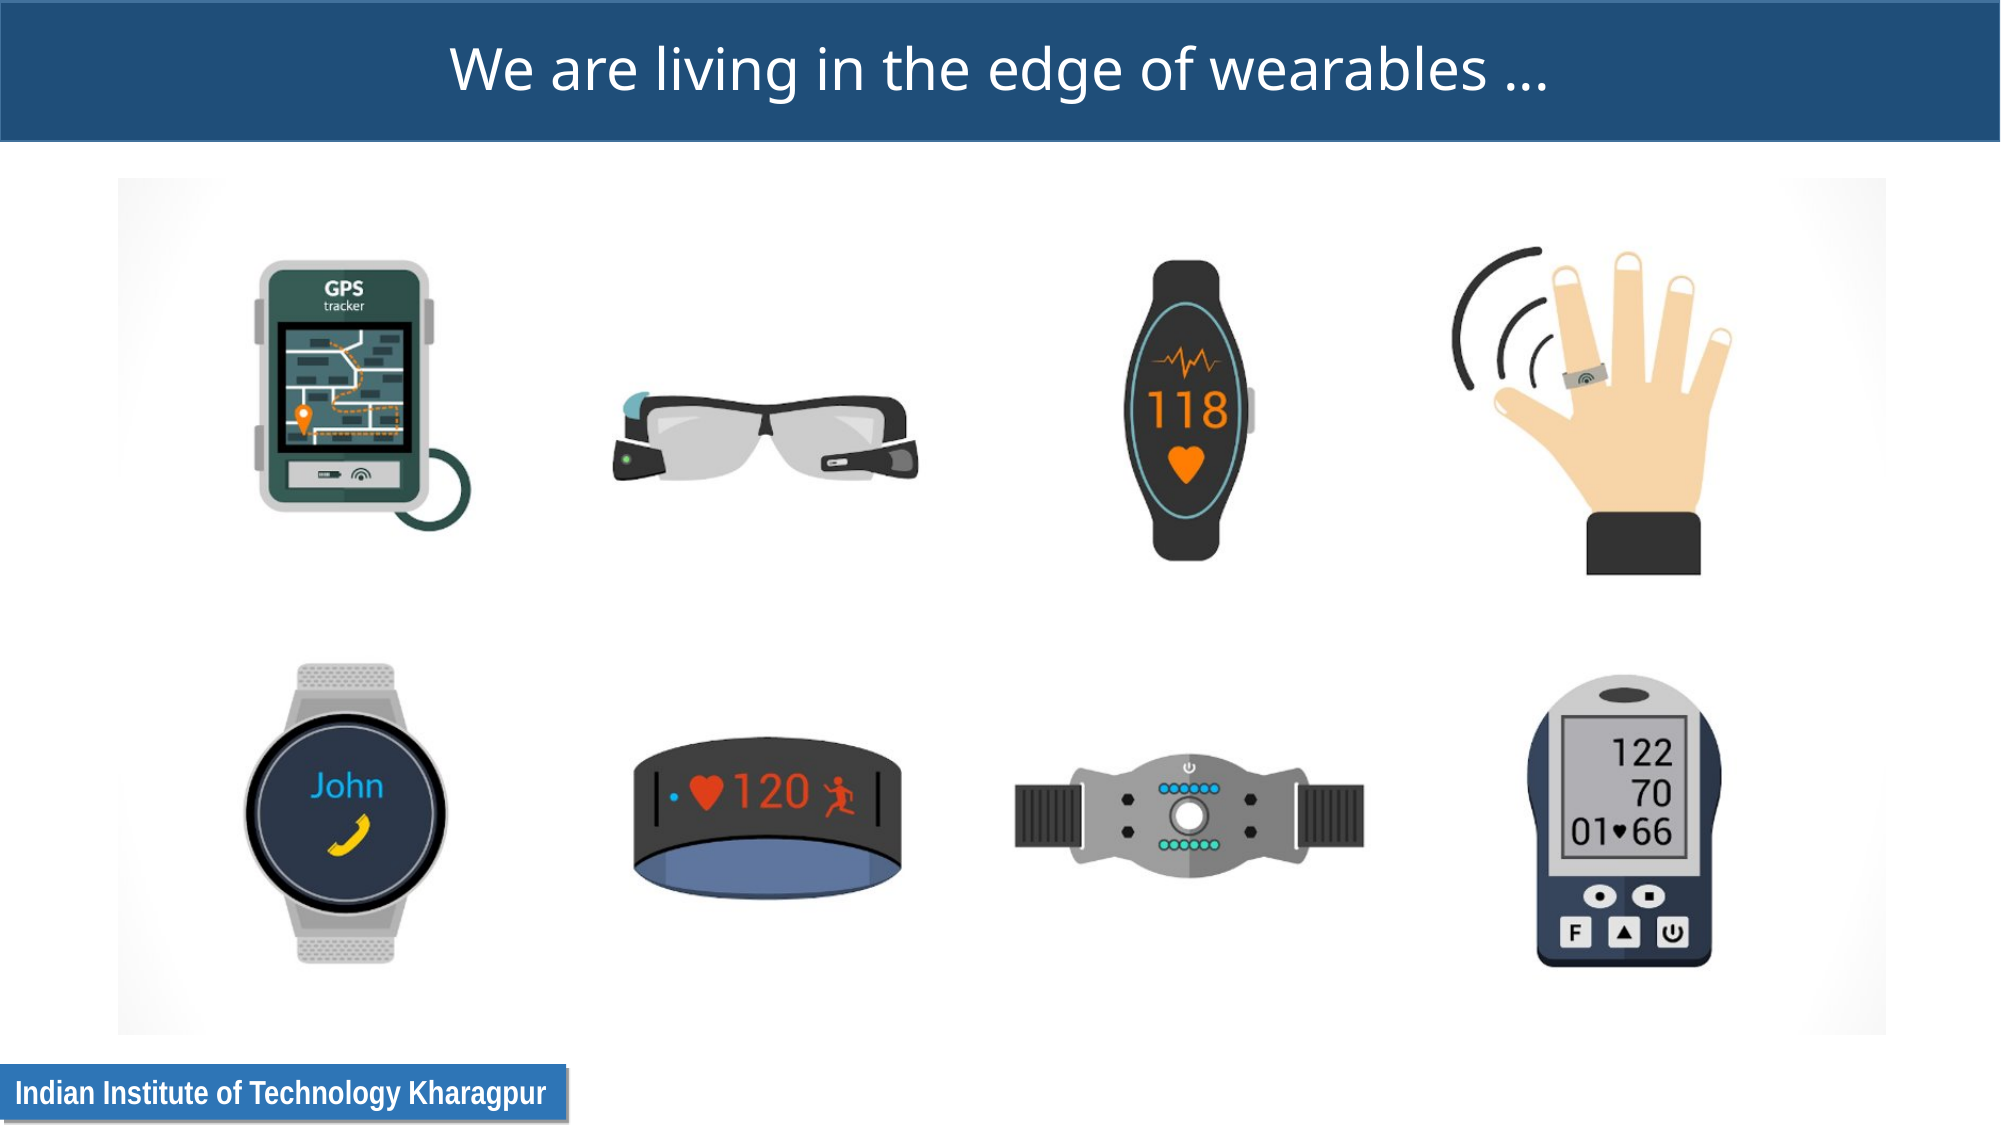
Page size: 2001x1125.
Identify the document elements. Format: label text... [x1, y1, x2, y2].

title We are living in the edge of wearables ... [0, 1, 2000, 141]
picture [118, 178, 1886, 1035]
